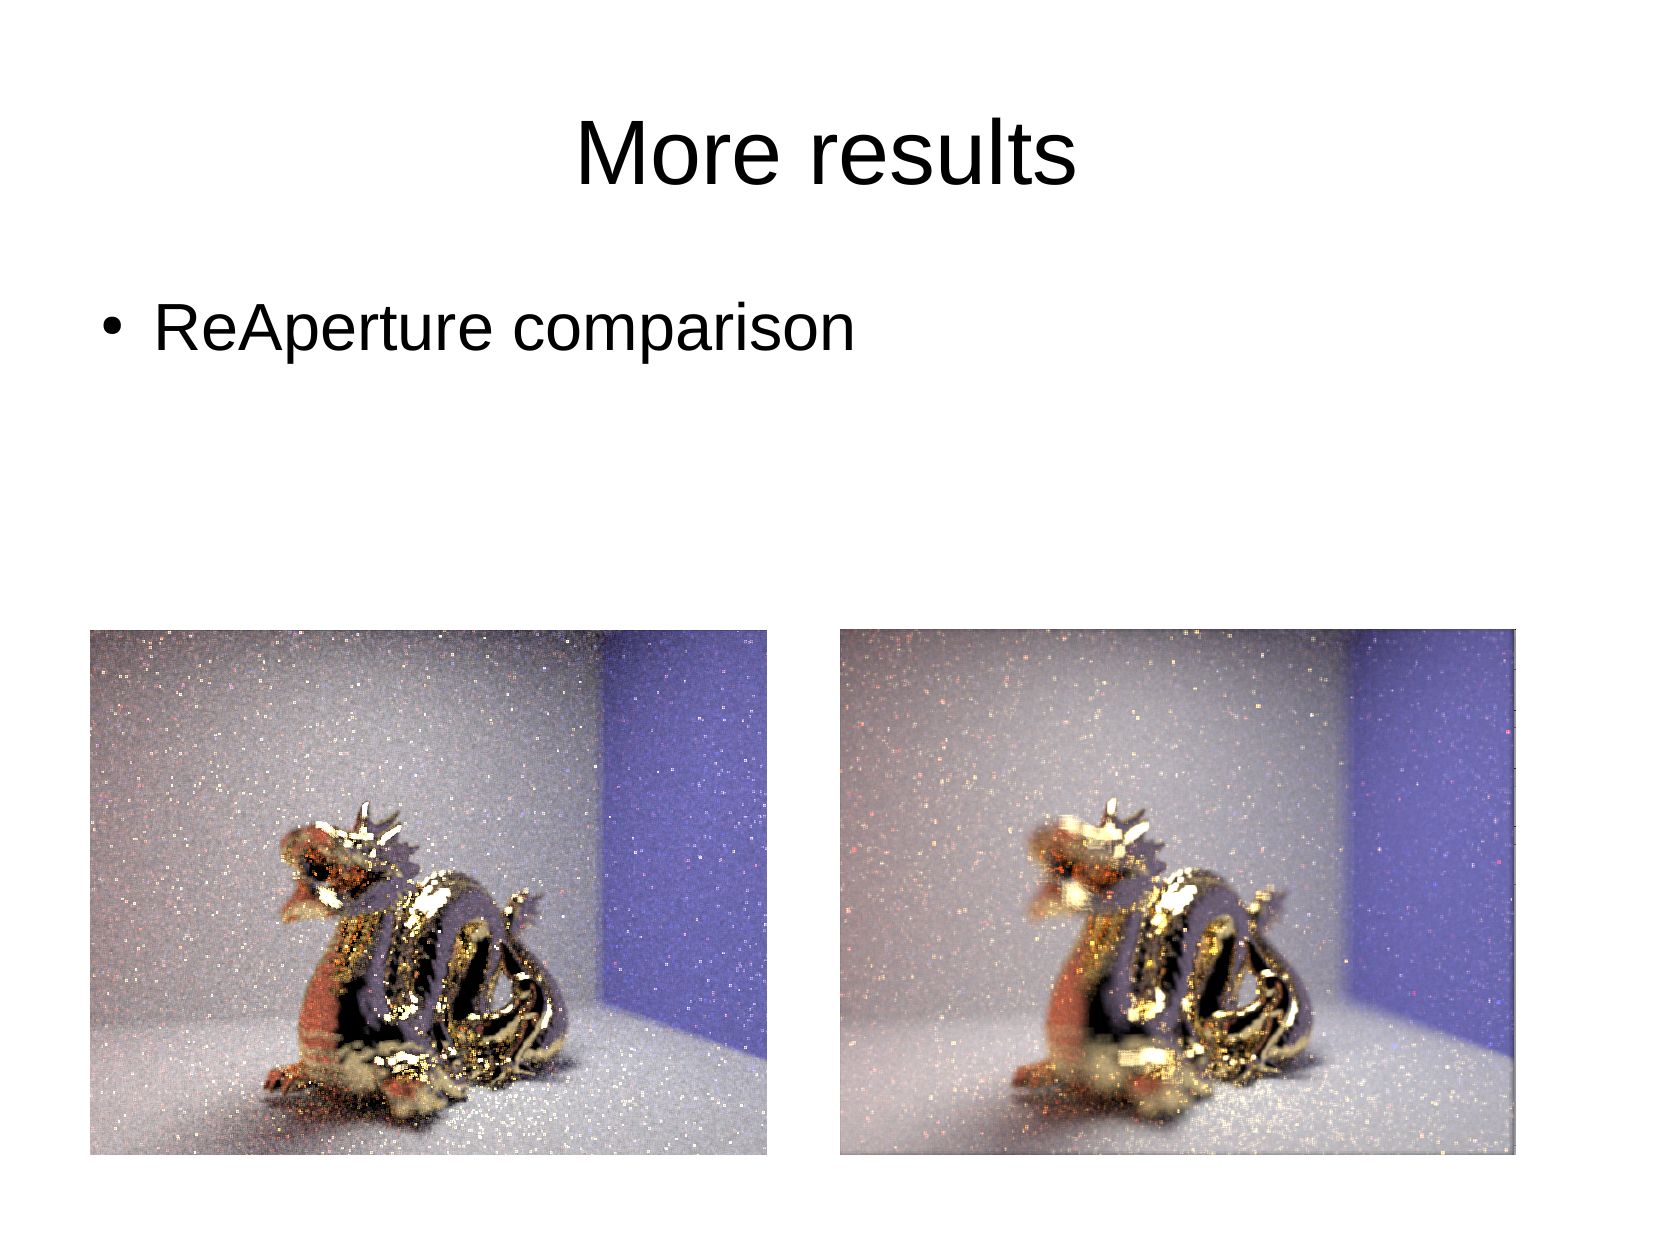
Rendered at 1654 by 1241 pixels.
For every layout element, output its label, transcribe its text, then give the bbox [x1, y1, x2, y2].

picture [90, 630, 767, 1156]
picture [840, 629, 1516, 1155]
title More results [82, 49, 1571, 257]
list ReAperture comparison [82, 290, 1571, 1010]
